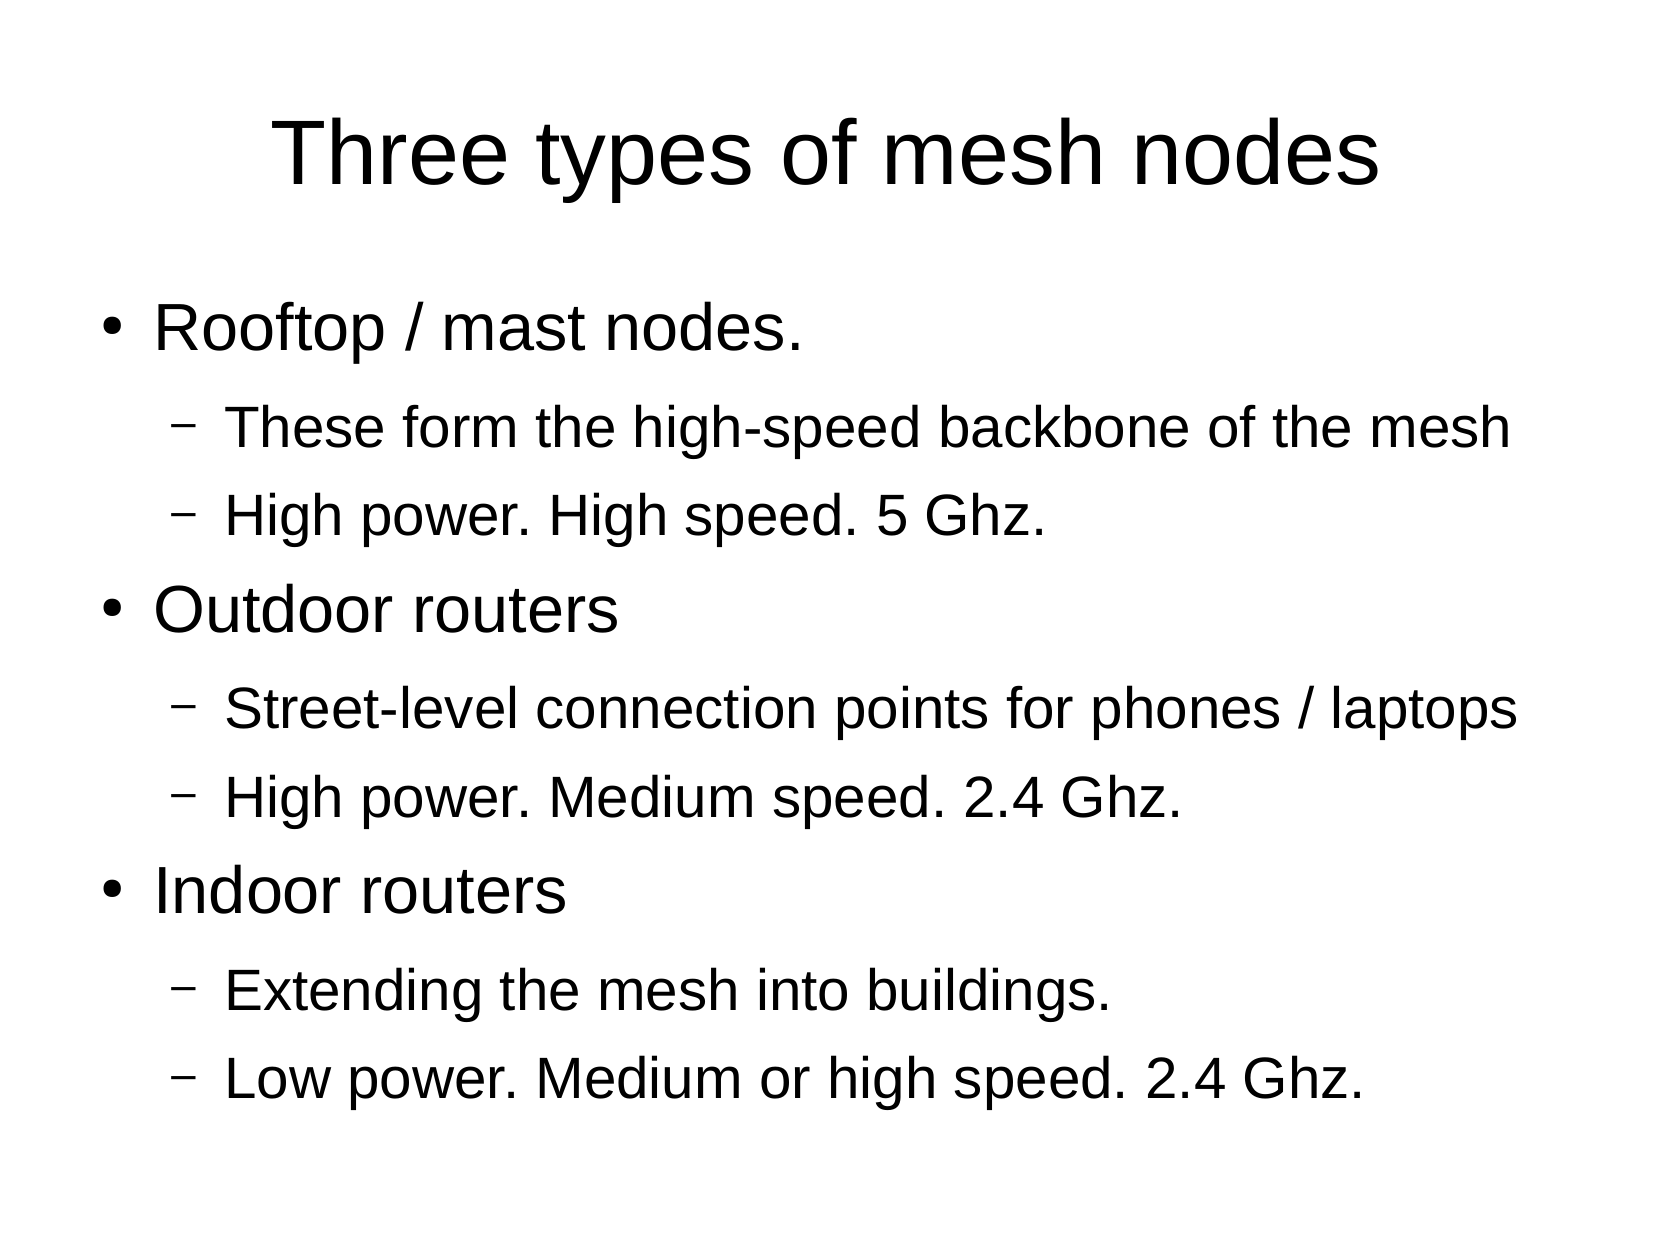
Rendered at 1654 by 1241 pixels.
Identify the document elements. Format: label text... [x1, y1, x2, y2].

title Three types of mesh nodes [82, 49, 1571, 257]
list Rooftop / mast nodes. These form the high-speed backbone of the mesh High power. High speed. 5 Ghz. Outdoor routers Street-level connection points for phones / laptops High power. Medium speed. 2.4 Ghz. Indoor routers Extending the mesh into buildings. Low power. Medium or high speed. 2.4 Ghz. [82, 290, 1538, 1186]
